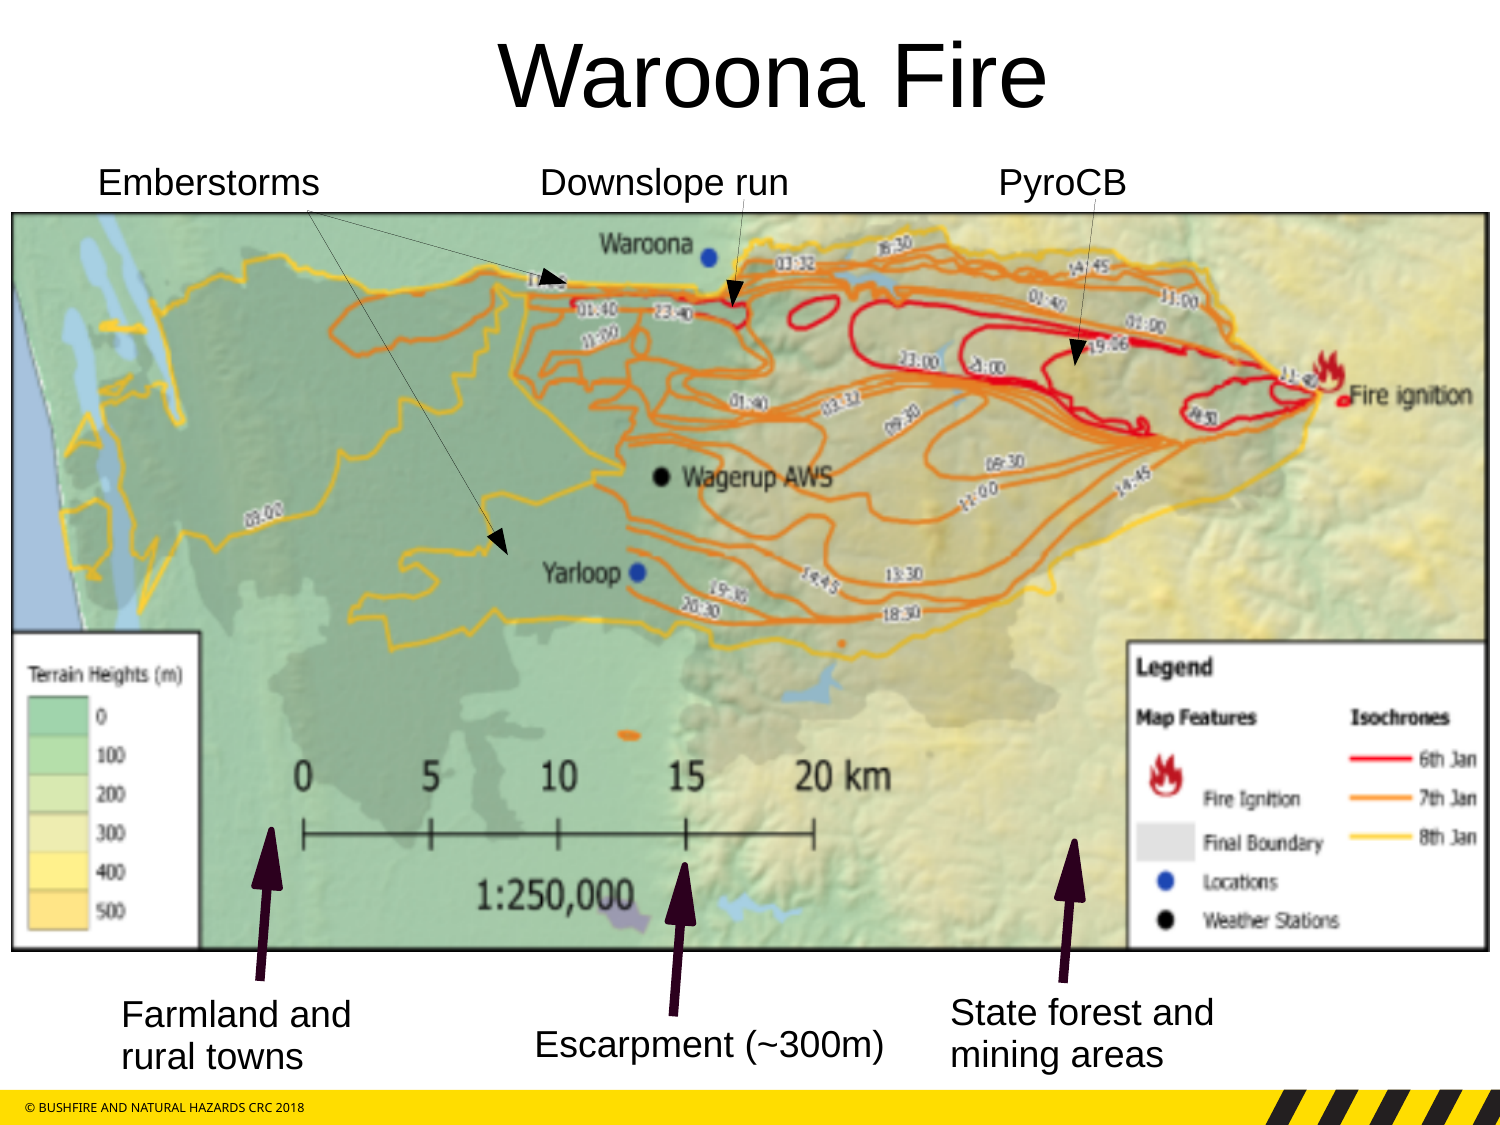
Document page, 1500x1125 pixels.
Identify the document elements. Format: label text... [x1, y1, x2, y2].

text_box Farmland and rural towns [106, 986, 603, 1086]
text_box Escarpment (~300m) [519, 1015, 1016, 1115]
text_box Emberstorms Downslope run PyroCB [82, 153, 1465, 211]
picture [11, 212, 1490, 952]
title Waroona Fire [254, 11, 1294, 130]
text_box State forest and mining areas [935, 984, 1278, 1084]
